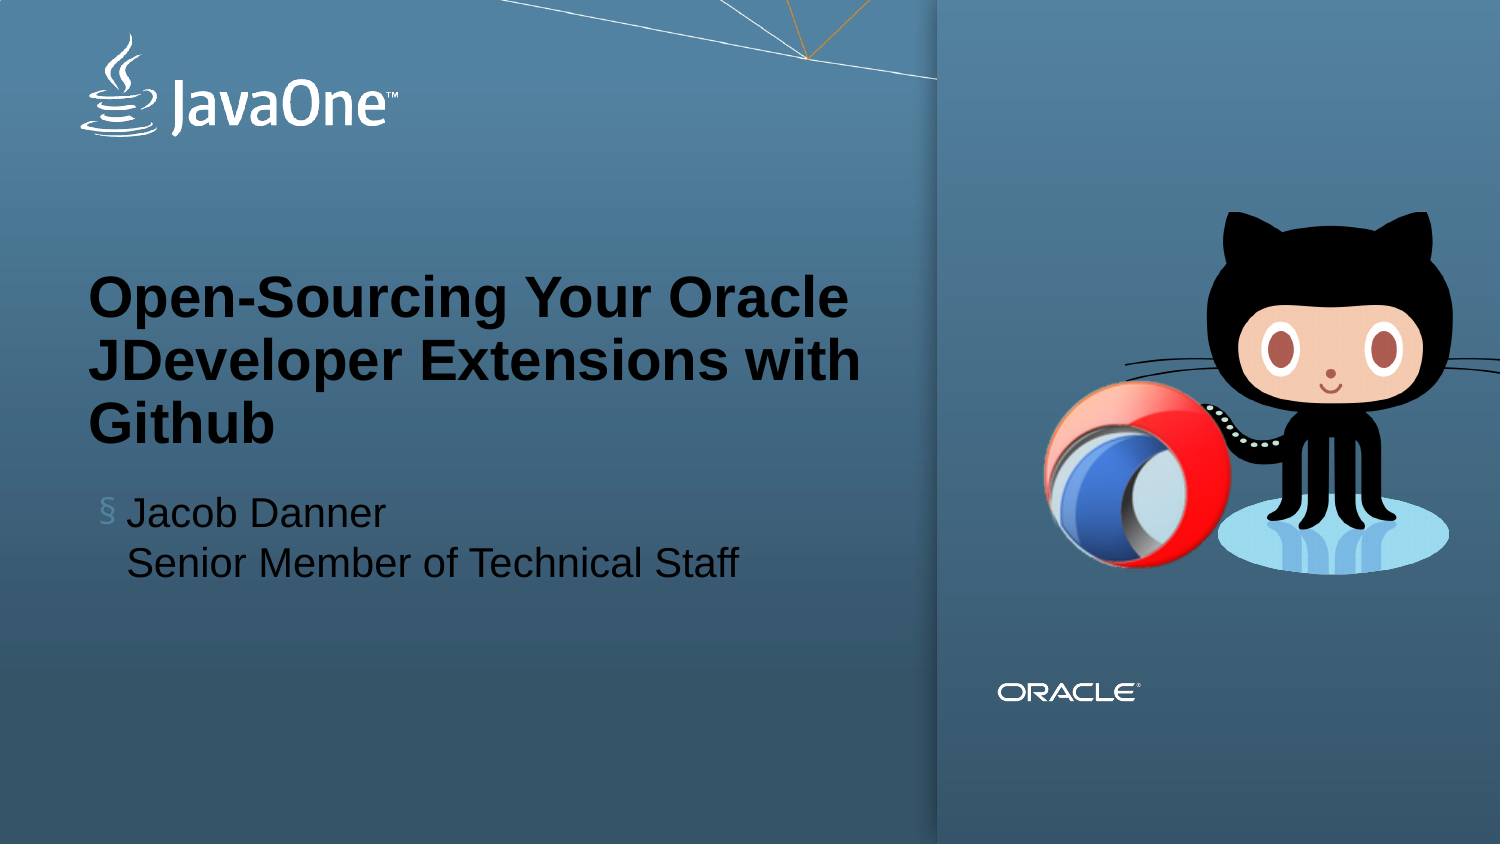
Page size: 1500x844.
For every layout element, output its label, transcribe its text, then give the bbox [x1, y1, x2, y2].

picture [0, 0, 938, 844]
list Jacob Danner Senior Member of Technical Staff [73, 478, 899, 650]
picture [1037, 187, 1500, 601]
title Open-Sourcing Your Oracle JDeveloper Extensions with Github [74, 259, 899, 462]
picture [980, 665, 1153, 719]
